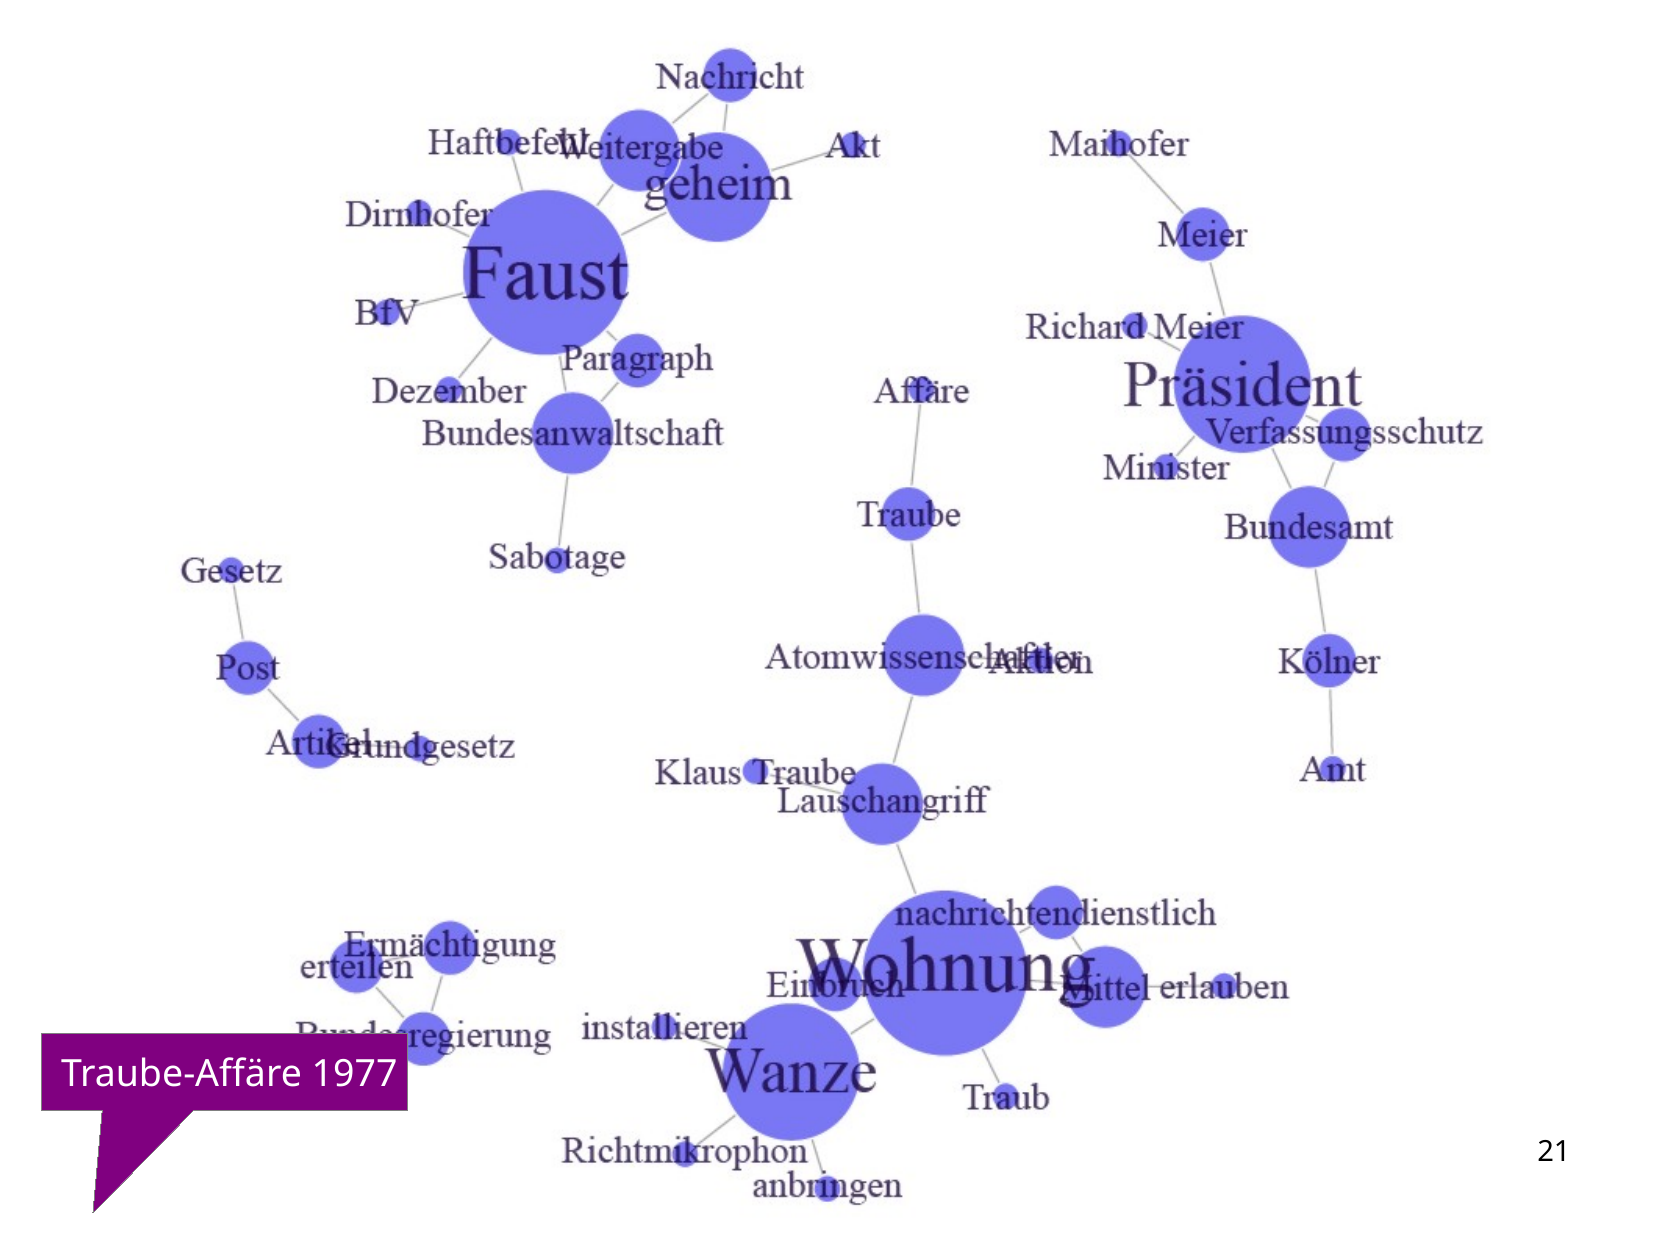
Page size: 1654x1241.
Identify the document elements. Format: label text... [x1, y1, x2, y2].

text_box Traube-Affäre 1977 [41, 1033, 408, 1213]
picture [165, 17, 1498, 1227]
